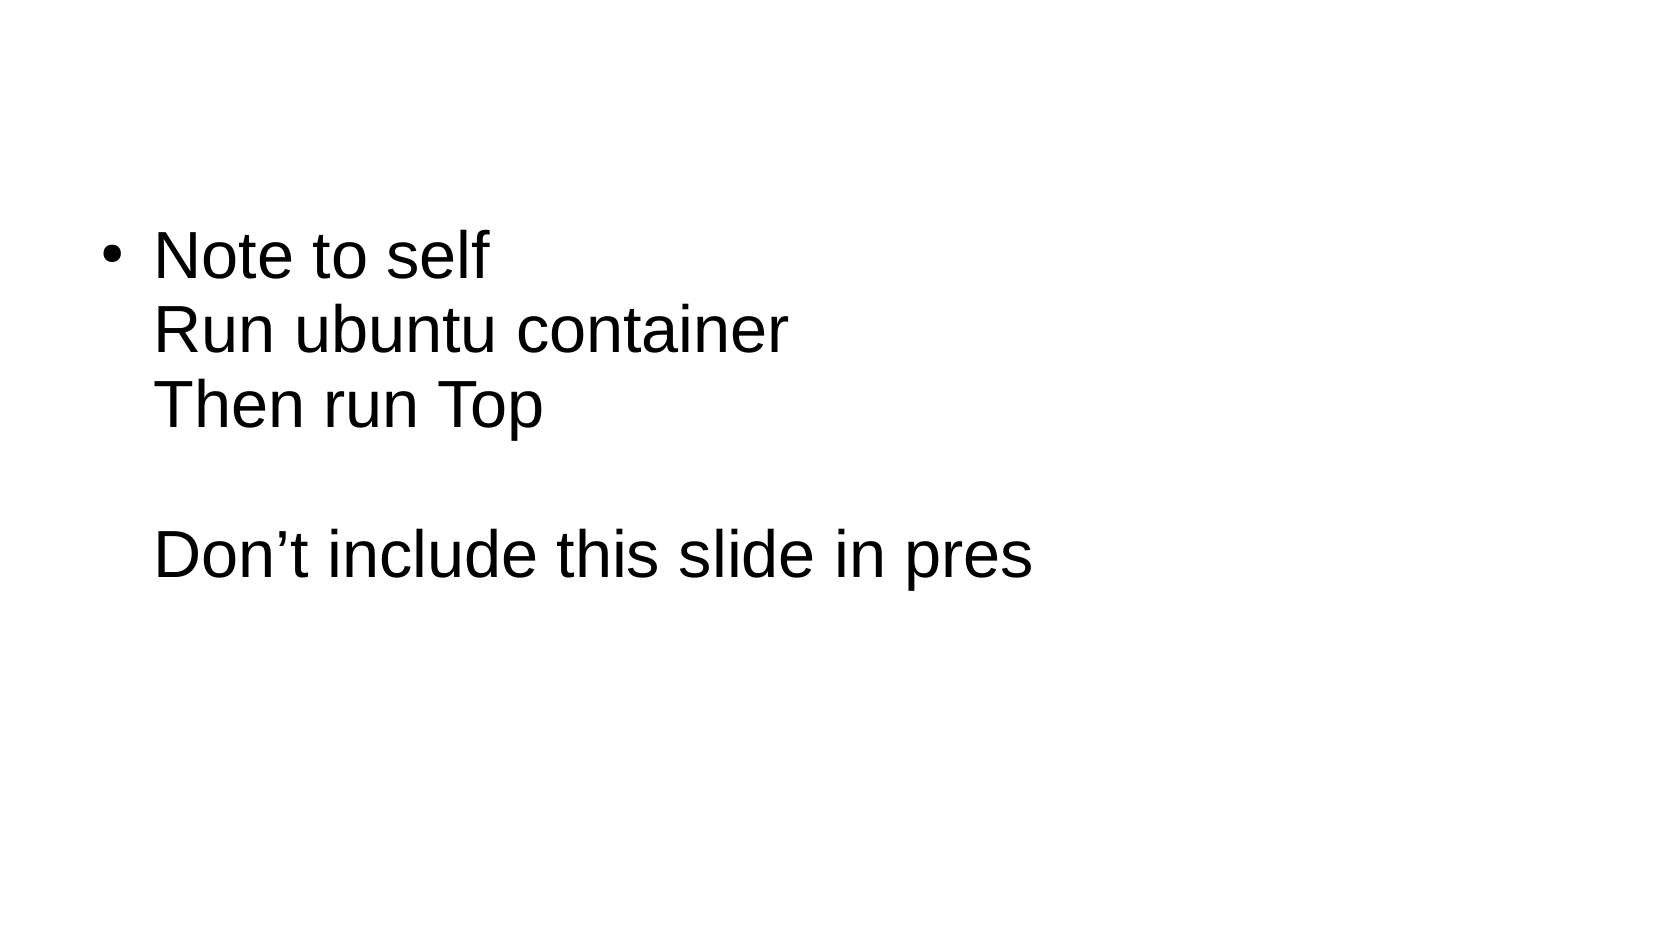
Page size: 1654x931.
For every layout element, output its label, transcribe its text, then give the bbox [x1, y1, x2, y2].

list Note to self Run ubuntu container Then run Top Don’t include this slide in pres [82, 217, 1571, 758]
